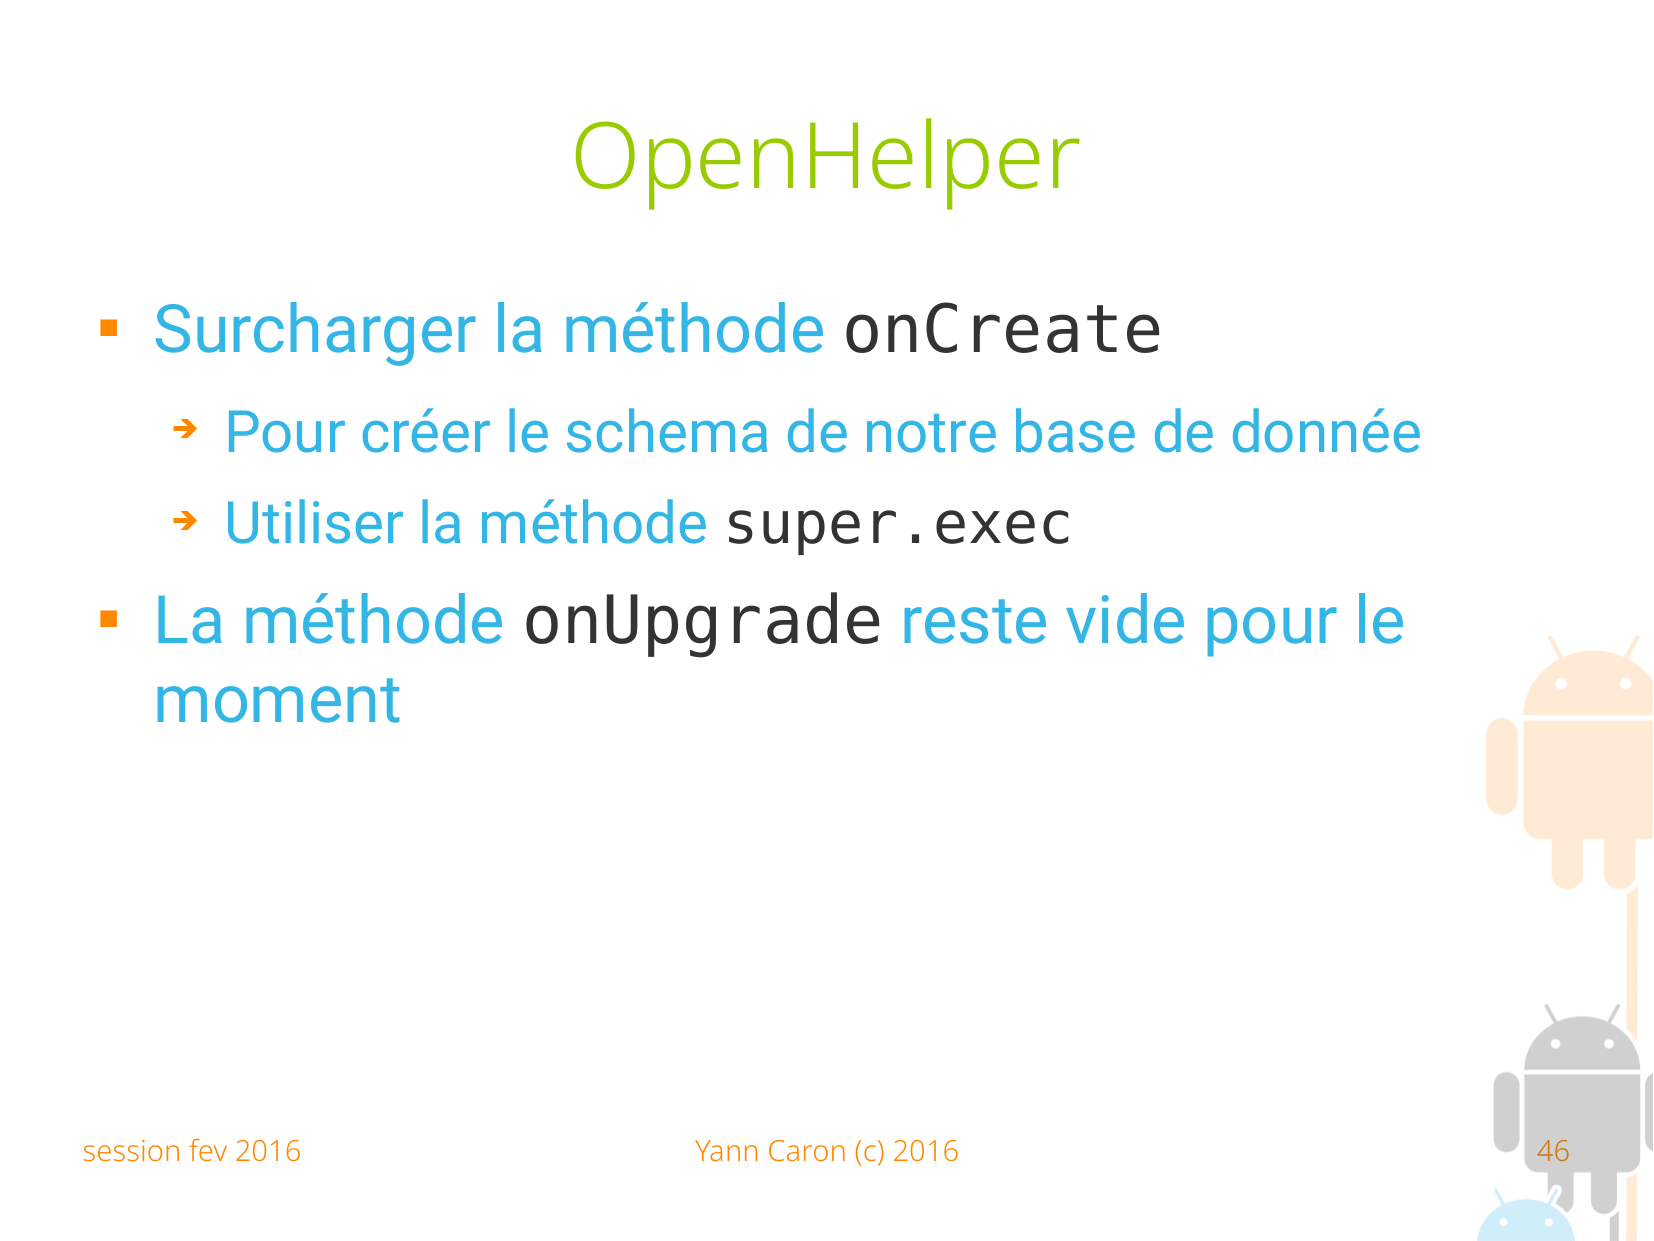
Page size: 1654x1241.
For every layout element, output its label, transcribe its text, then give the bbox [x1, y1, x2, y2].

picture [240, 423, 1654, 1241]
list Surcharger la méthode onCreate Pour créer le schema de notre base de donnée Utiliser la méthode super.exec La méthode onUpgrade reste vide pour le moment [82, 290, 1571, 1010]
title OpenHelper [82, 49, 1571, 257]
